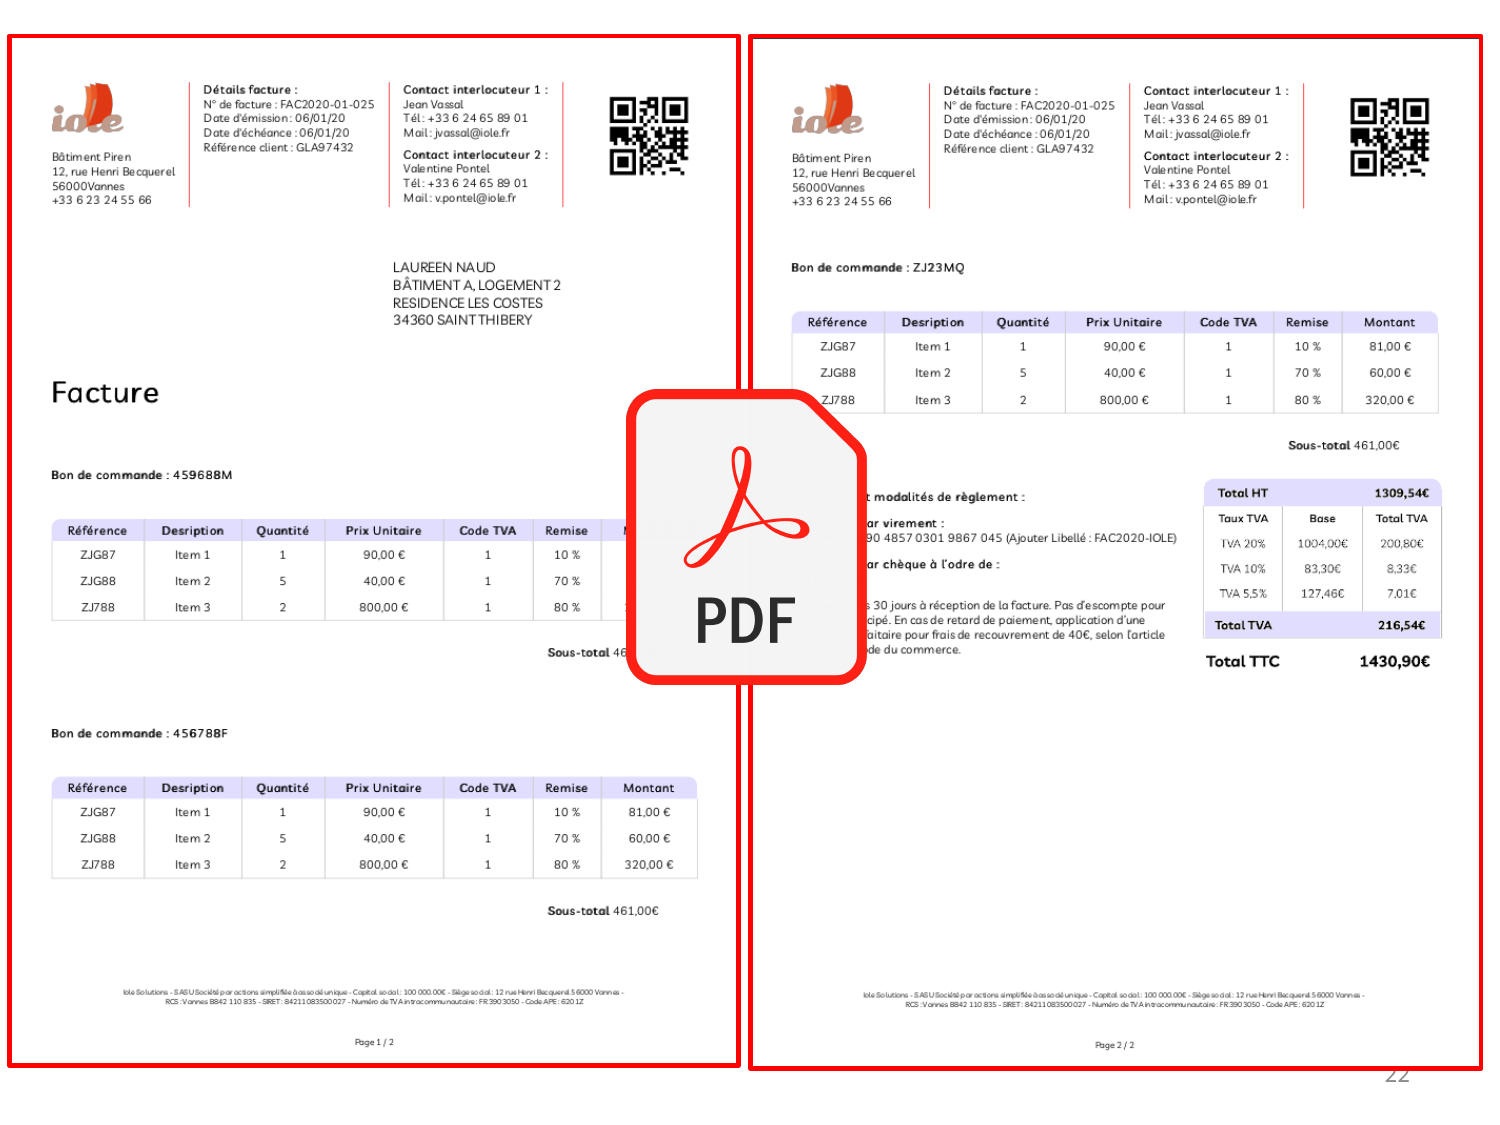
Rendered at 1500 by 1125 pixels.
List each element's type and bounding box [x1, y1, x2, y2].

picture [11, 38, 1479, 1066]
